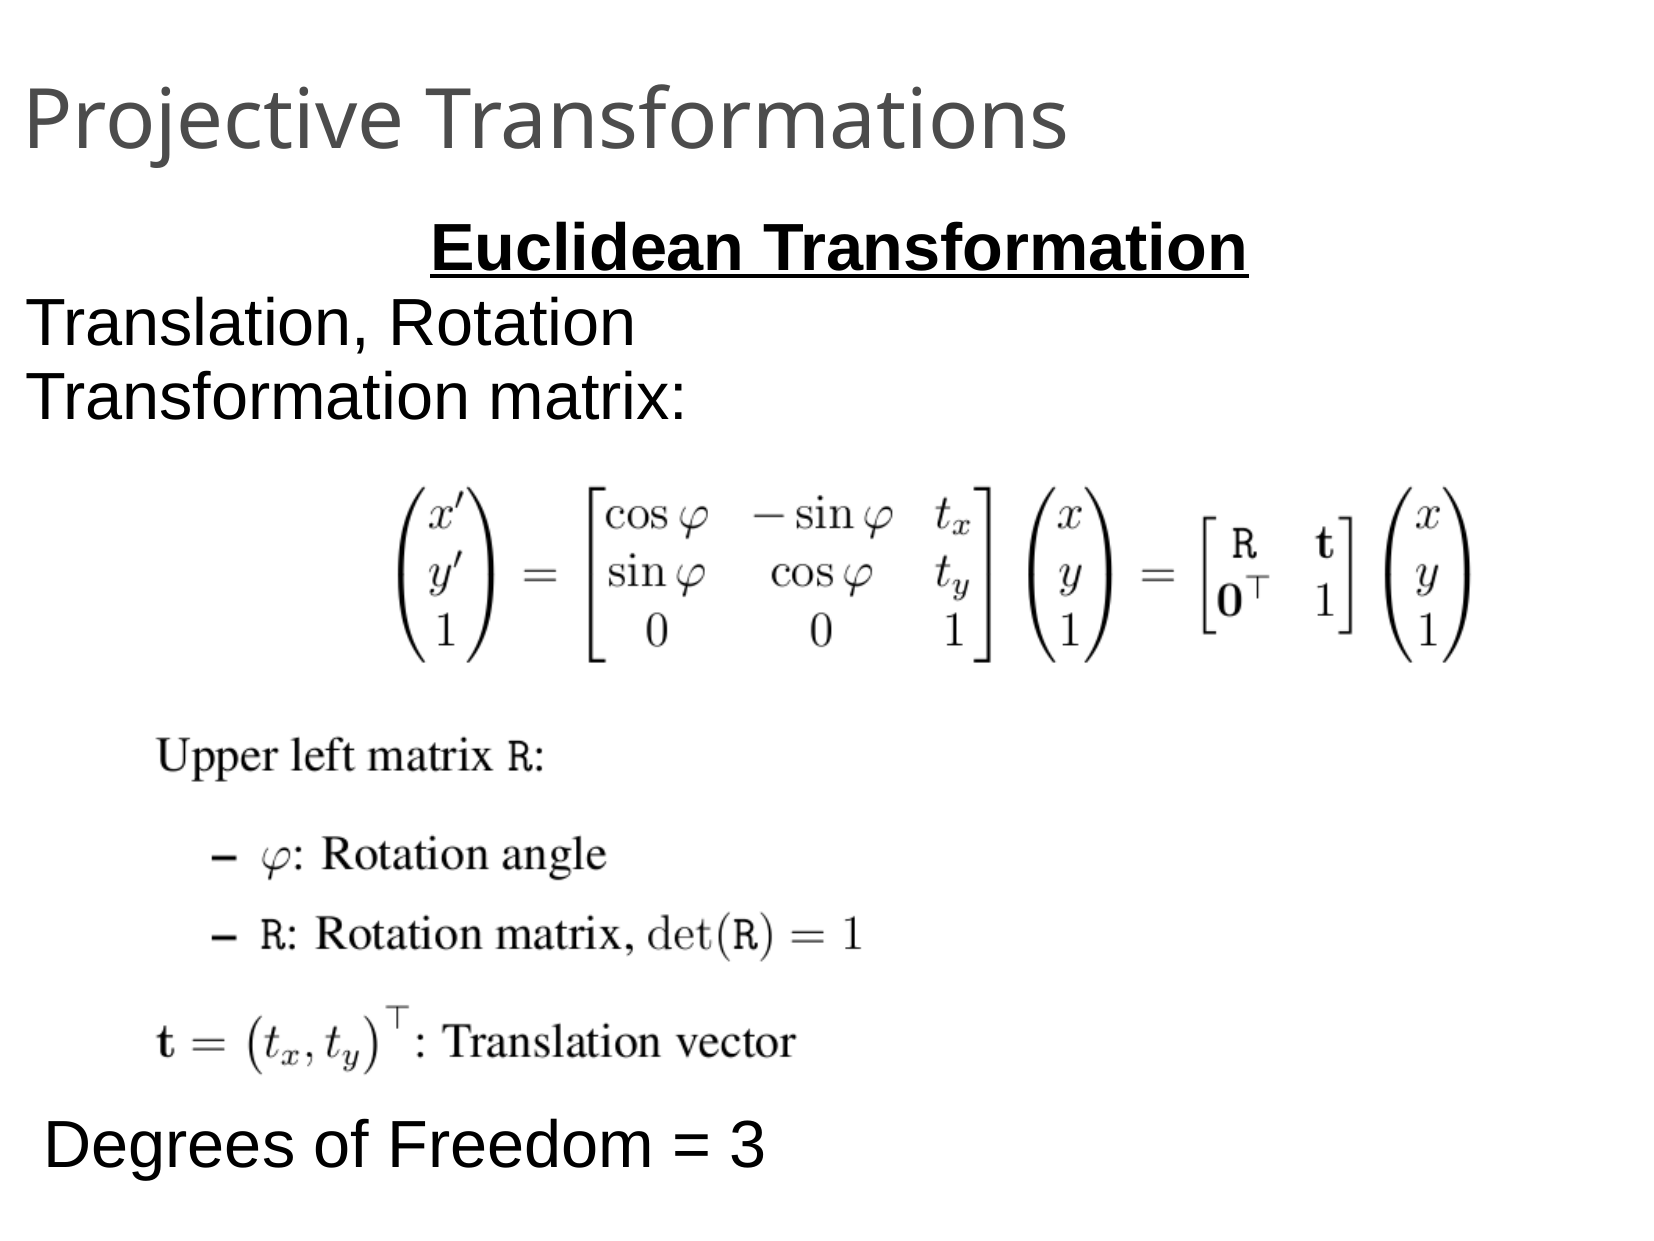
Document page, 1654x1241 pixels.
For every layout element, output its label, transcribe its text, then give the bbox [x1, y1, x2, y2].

title Projective Transformations [22, 19, 1654, 213]
text_box Euclidean Transformation Translation, Rotation Transformation matrix: Degrees of Freedom = 3 [25, 209, 1654, 1182]
